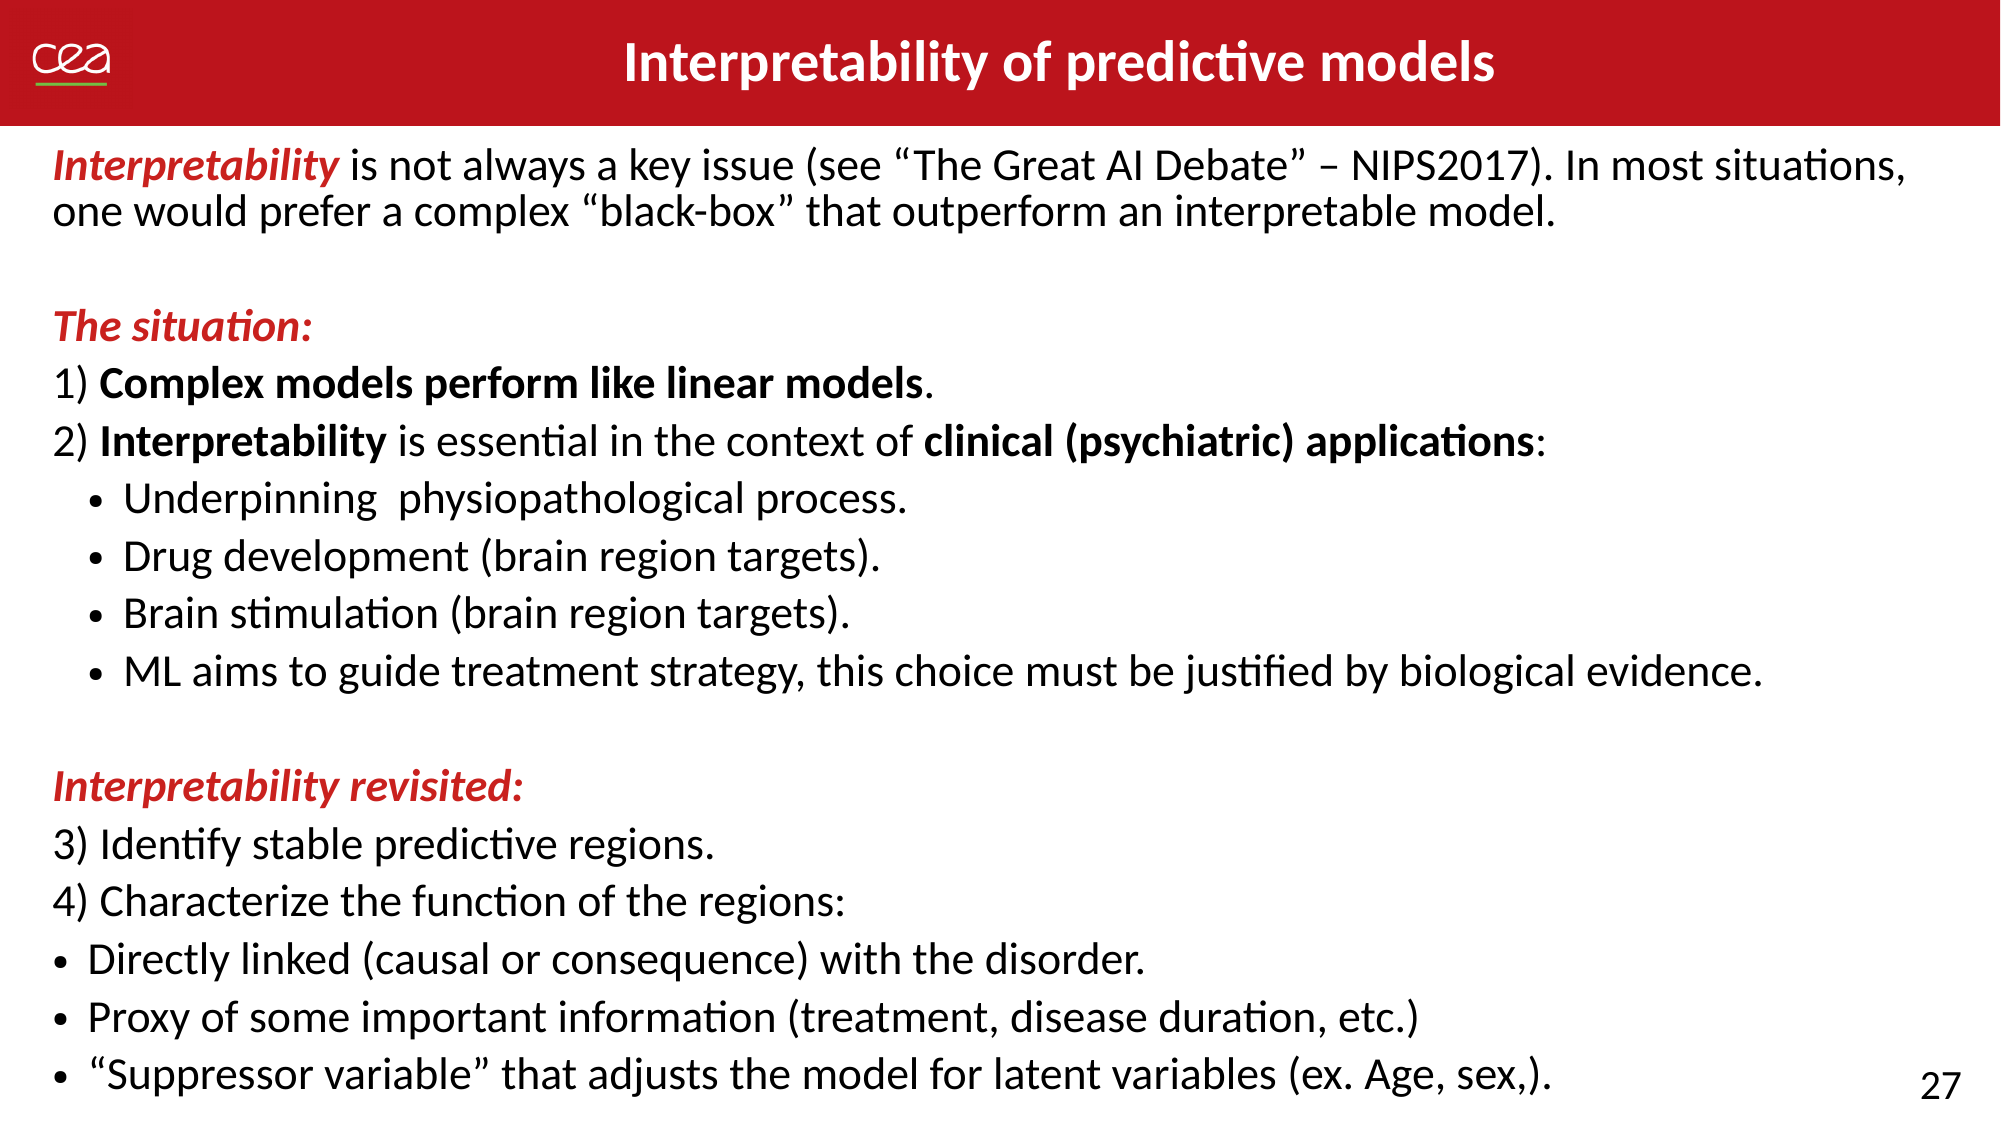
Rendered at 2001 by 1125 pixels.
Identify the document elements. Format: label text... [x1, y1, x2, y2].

picture [9, 8, 120, 109]
text_box Interpretability is not always a key issue (see “The Great AI Debate” – NIPS2017). In most situations, one would prefer a complex “black-box” that outperform an interpretable model. The situation: Complex models perform like linear models. Interpretability is essential in the context of clinical (psychiatric) applications: Underpinning physiopathological process. Drug development (brain region targets). Brain stimulation (brain region targets). ML aims to guide treatment strategy, this choice must be justified by biological evidence. Interpretability revisited: Identify stable predictive regions. Characterize the function of the regions: Directly linked (causal or consequence) with the disorder. Proxy of some important information (treatment, disease duration, etc.) “Suppressor variable” that adjusts the model for latent variables (ex. Age, sex,). [37, 138, 1951, 1109]
title Interpretability of predictive models [120, 3, 2000, 130]
